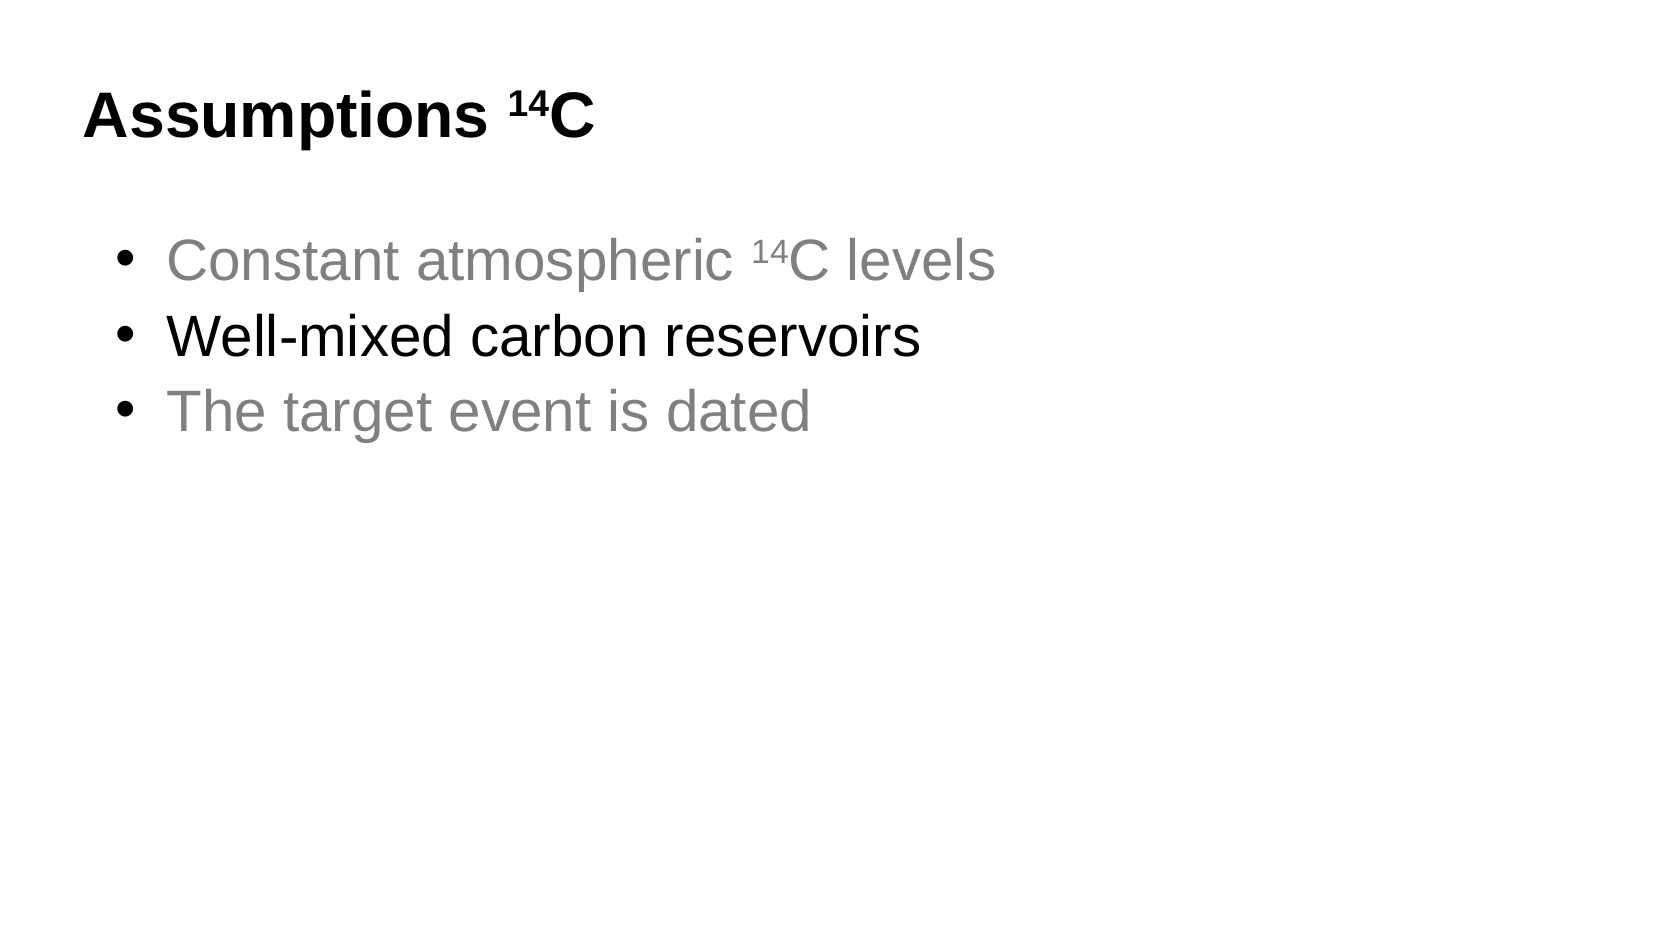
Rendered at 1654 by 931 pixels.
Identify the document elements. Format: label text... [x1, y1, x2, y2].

text_box Constant atmospheric 14C levels Well-mixed carbon reservoirs The target event is dated [114, 216, 1603, 831]
text_box Assumptions 14C [82, 55, 1571, 252]
